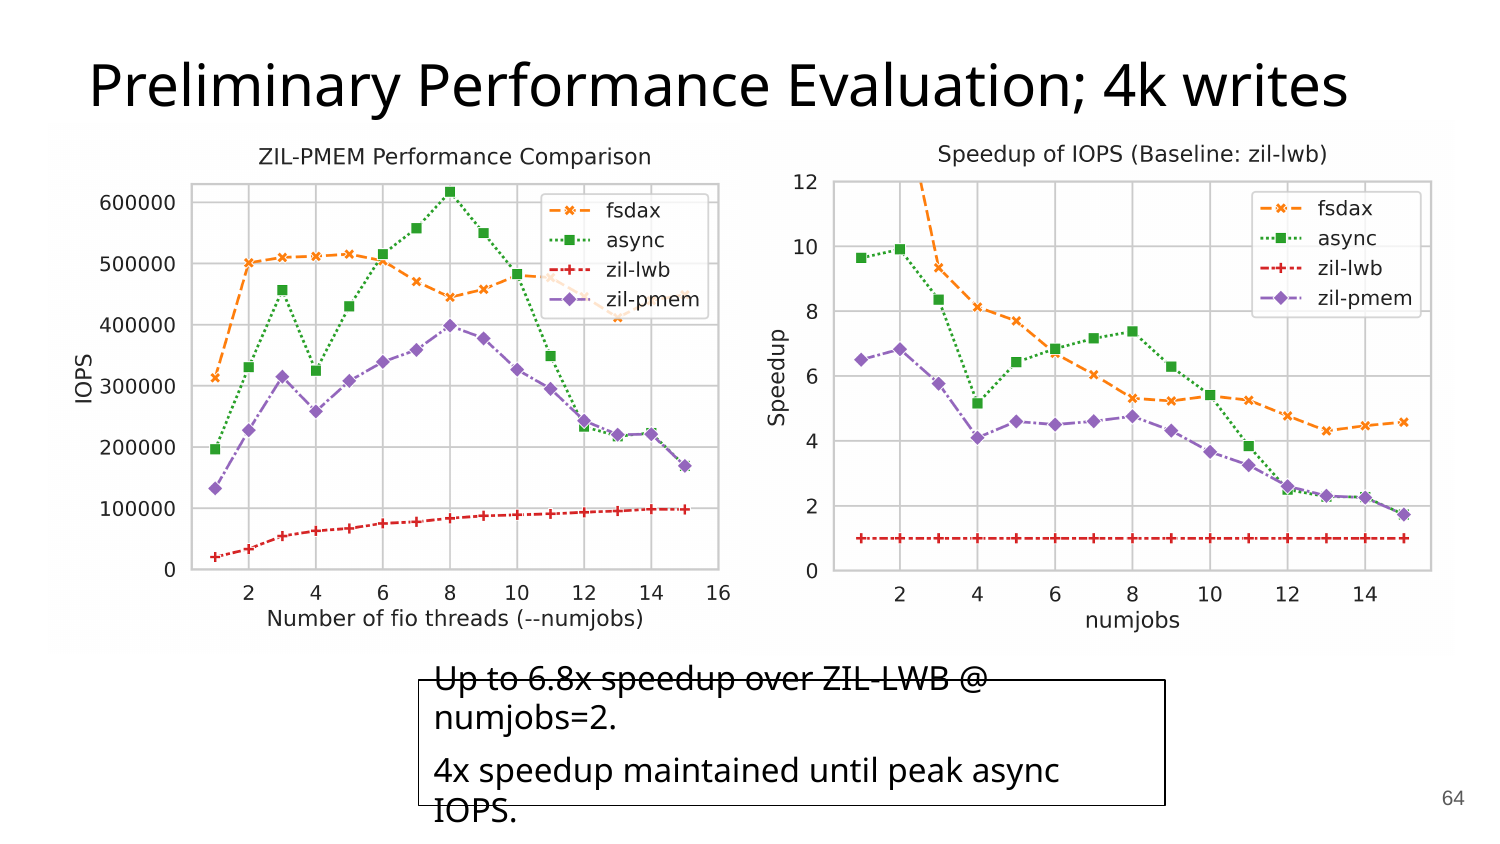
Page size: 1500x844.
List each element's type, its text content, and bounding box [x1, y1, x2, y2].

title Preliminary Performance Evaluation; 4k writes [73, 33, 1422, 165]
picture [48, 120, 1455, 656]
text_box Up to 6.8x speedup over ZIL-LWB @ numjobs=2. 4x speedup maintained until peak async IOPS. [418, 680, 1165, 806]
slide_number <number> [1389, 764, 1480, 830]
